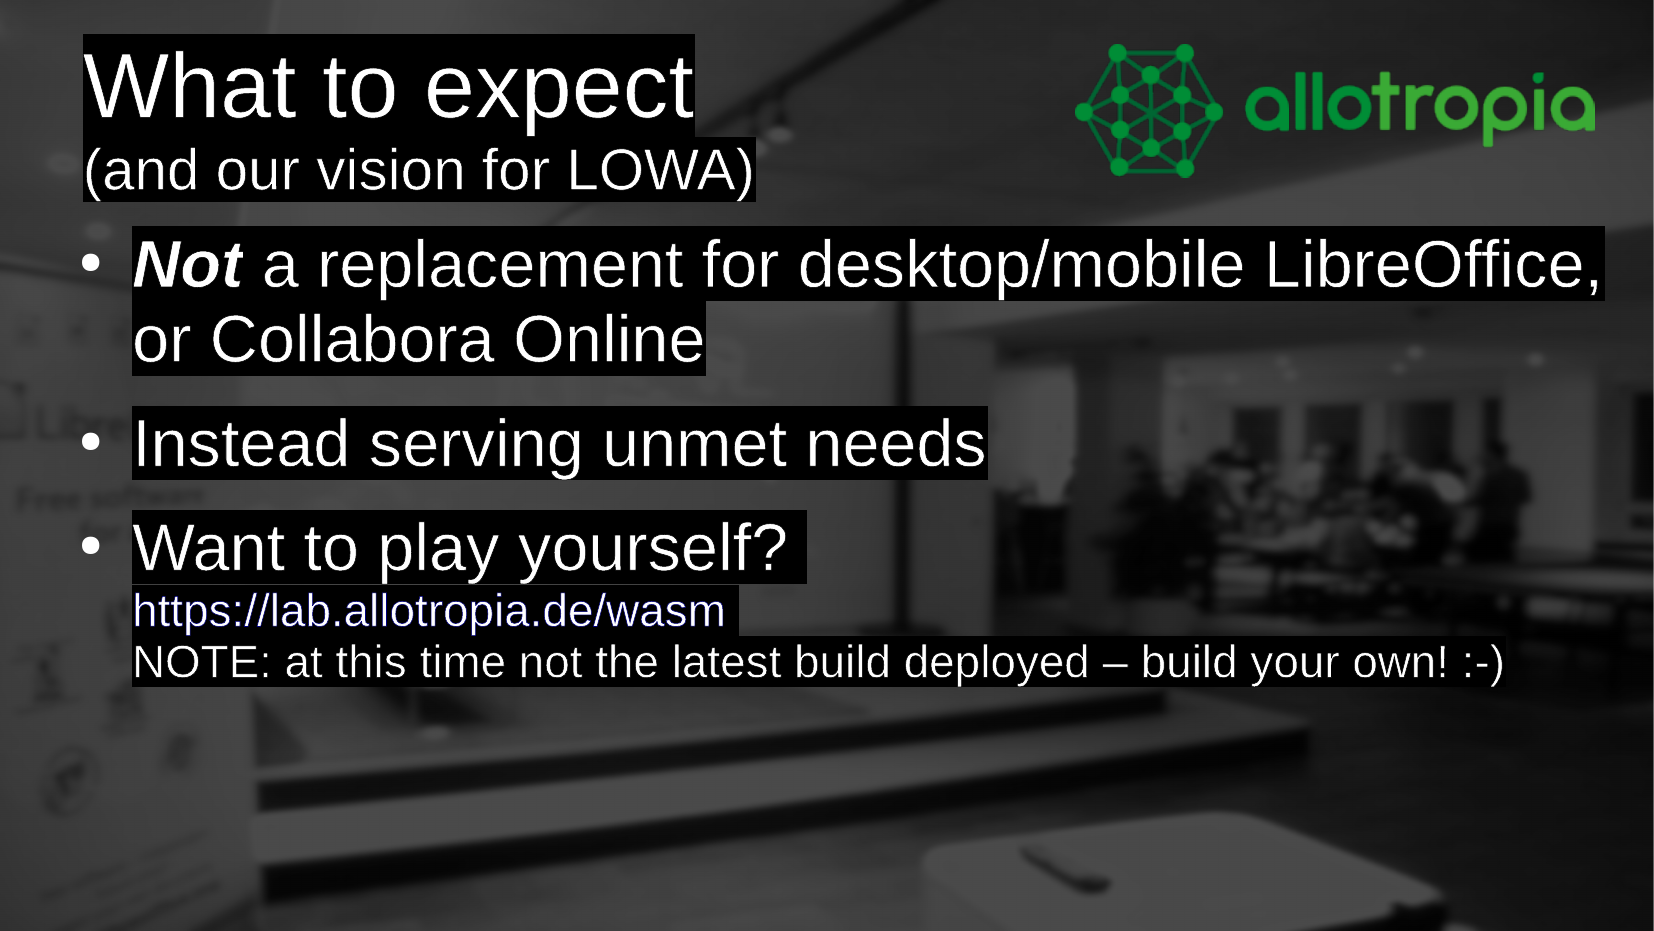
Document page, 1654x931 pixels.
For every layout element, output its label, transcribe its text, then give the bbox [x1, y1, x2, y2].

title What to expect (and our vision for LOWA) [82, 34, 1235, 202]
picture [0, 0, 1654, 931]
list Not a replacement for desktop/mobile LibreOffice, or Collabora Online Instead serving unmet needs Want to play yourself? https://lab.allotropia.de/wasm NOTE: at this time not the latest build deployed – build your own! :-) [61, 226, 1654, 788]
